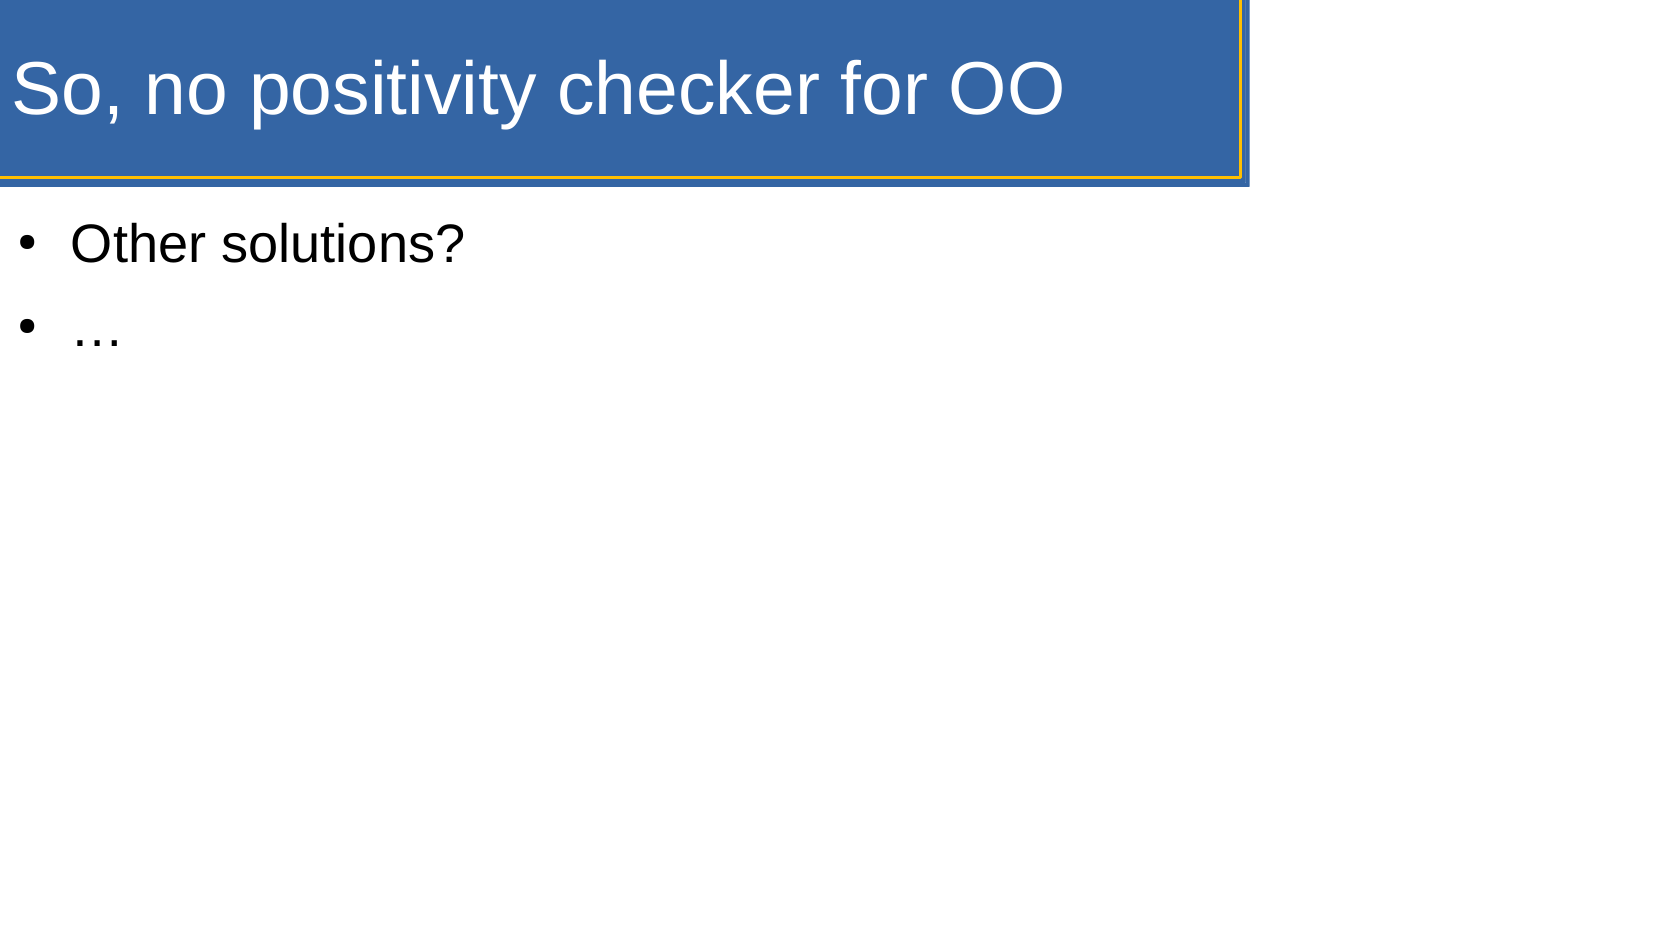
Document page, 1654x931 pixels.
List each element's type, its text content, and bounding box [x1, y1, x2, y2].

title So, no positivity checker for OO [11, 14, 1164, 163]
list Other solutions? … [0, 213, 1651, 919]
